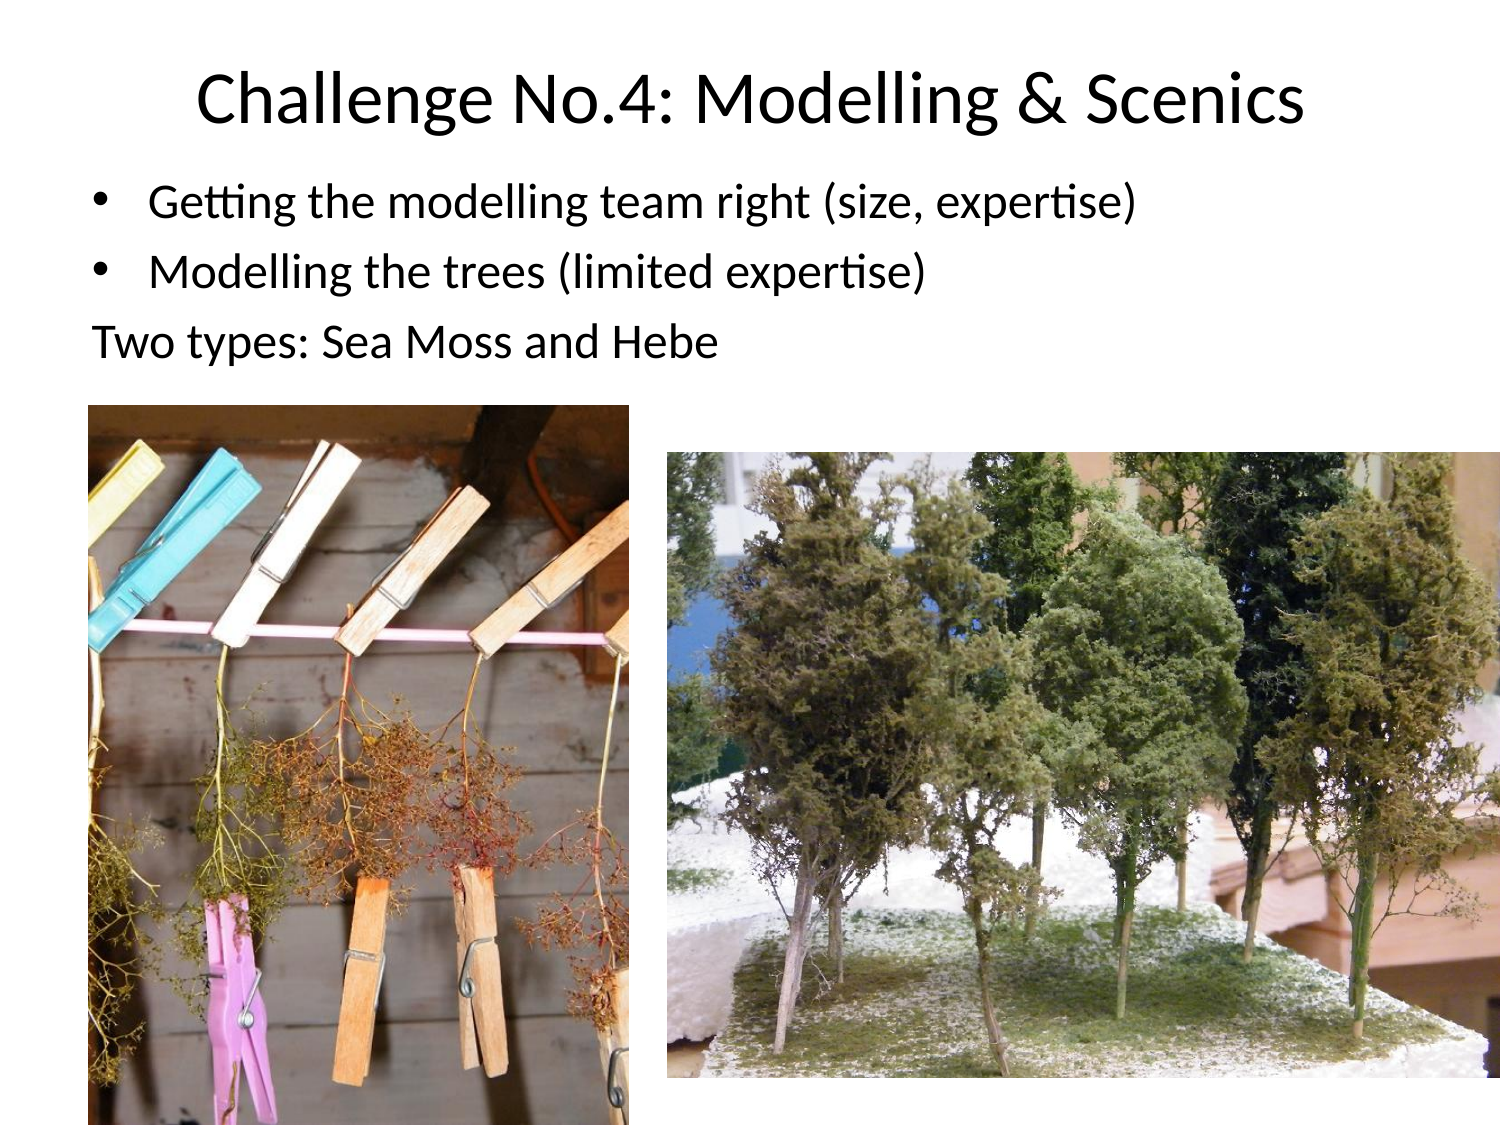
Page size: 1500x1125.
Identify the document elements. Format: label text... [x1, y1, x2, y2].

title Challenge No.4: Modelling & Scenics [76, 0, 1427, 160]
list Getting the modelling team right (size, expertise) Modelling the trees (limited expertise) Two types: Sea Moss and Hebe [76, 160, 1427, 904]
picture [667, 452, 1500, 1078]
picture [88, 405, 629, 1125]
